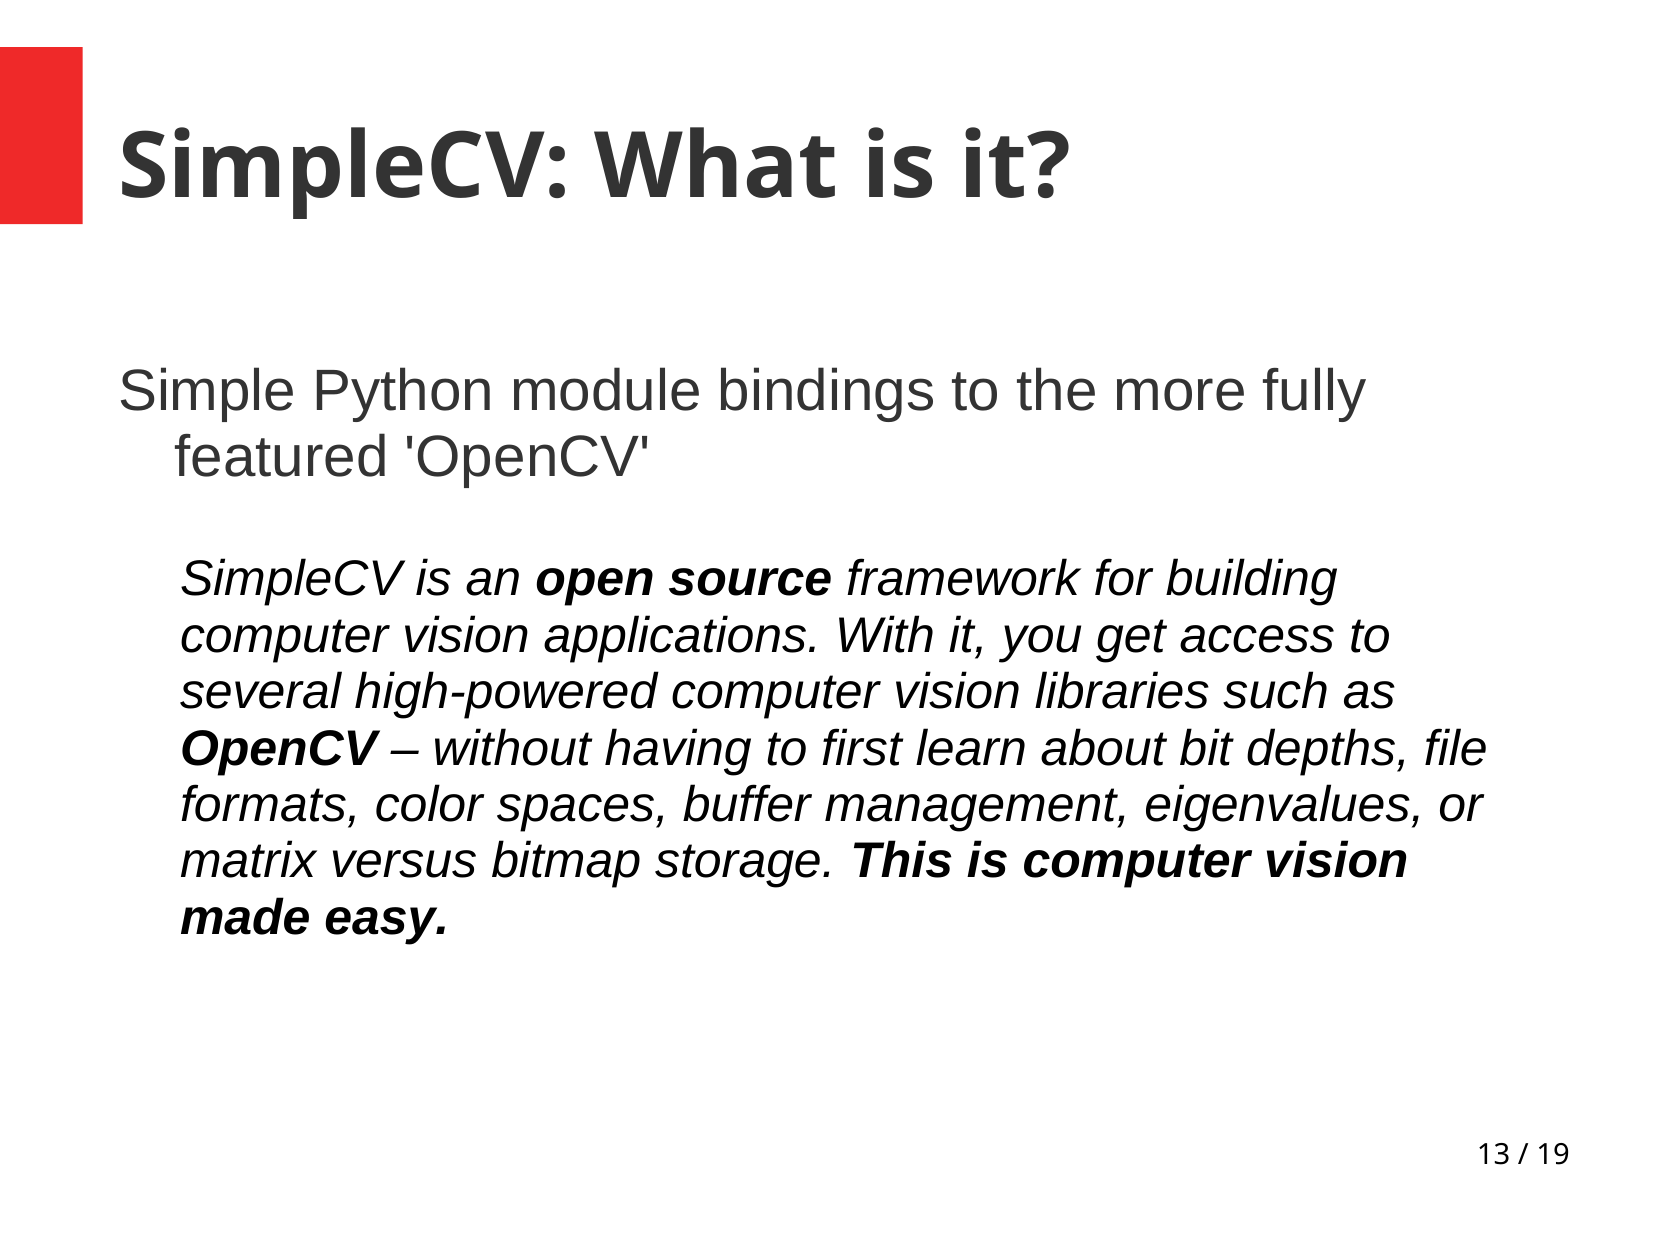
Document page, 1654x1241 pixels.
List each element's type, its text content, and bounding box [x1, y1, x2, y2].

list Simple Python module bindings to the more fully featured 'OpenCV' [118, 354, 1536, 1074]
text_box SimpleCV is an open source framework for building computer vision applications. With it, you get access to several high-powered computer vision libraries such as OpenCV – without having to first learn about bit depths, file formats, color spaces, buffer management, eigenvalues, or matrix versus bitmap storage. This is computer vision made easy. [165, 543, 1536, 993]
title SimpleCV: What is it? [118, 49, 1571, 256]
